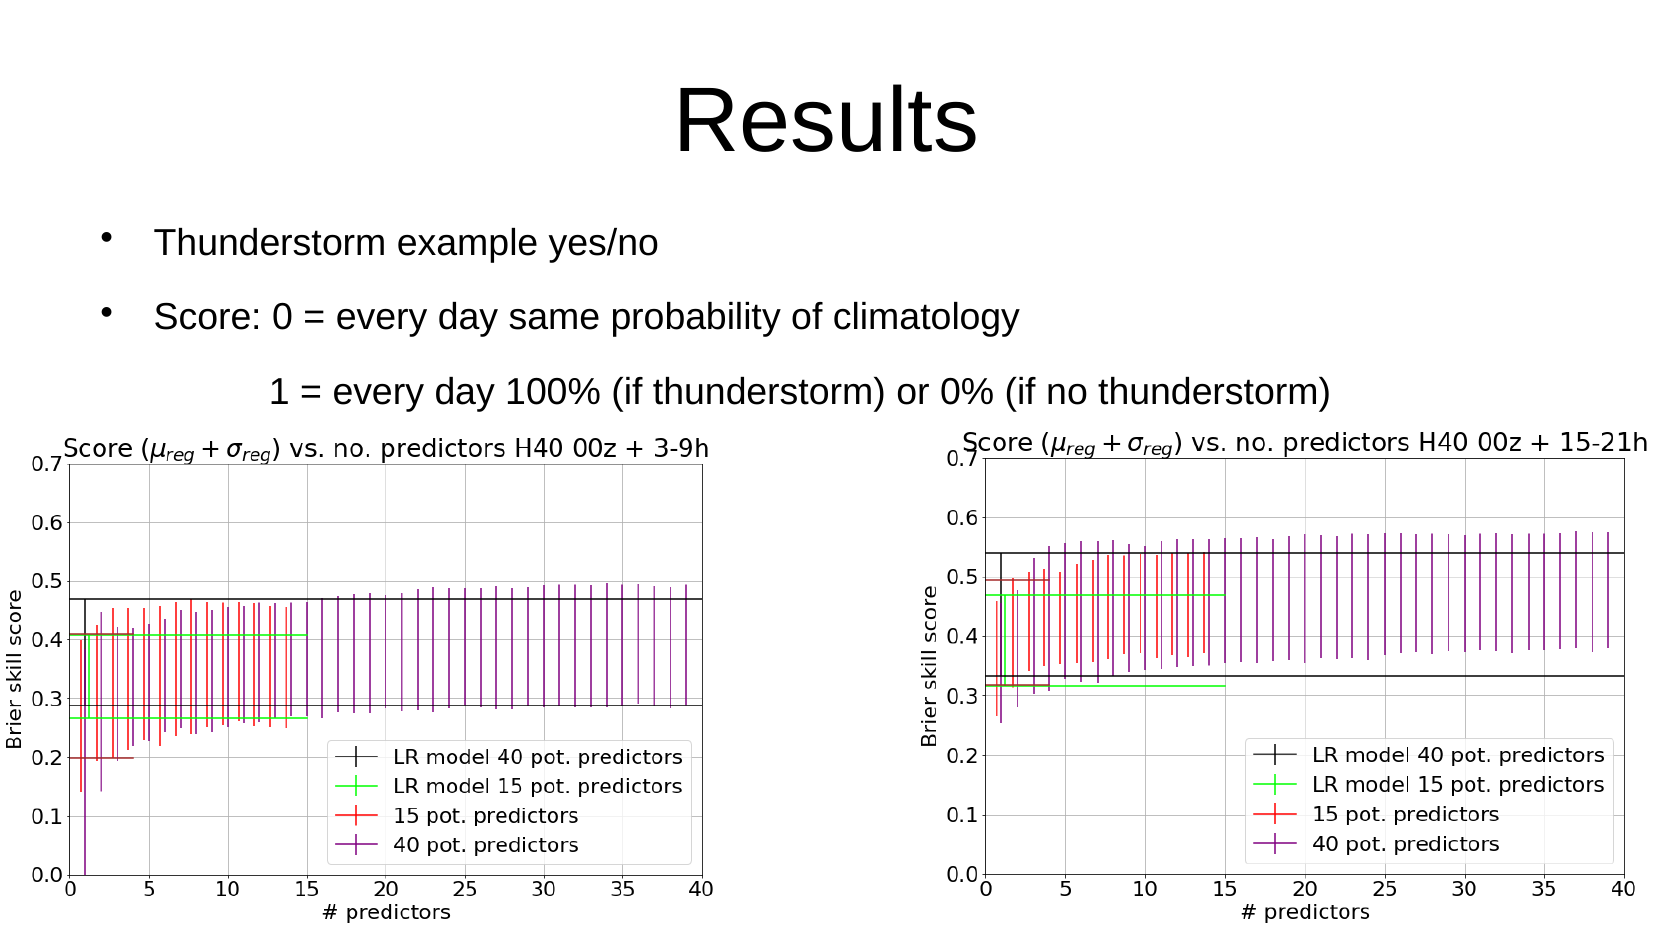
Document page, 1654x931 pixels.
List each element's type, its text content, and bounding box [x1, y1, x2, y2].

picture [0, 430, 721, 929]
text_box Thunderstorm example yes/no Score: 0 = every day same probability of climatology 1 = every day 100% (if thunderstorm) or 0% (if no thunderstorm) [82, 217, 1571, 757]
text_box Results [82, 37, 1571, 193]
picture [915, 424, 1654, 929]
